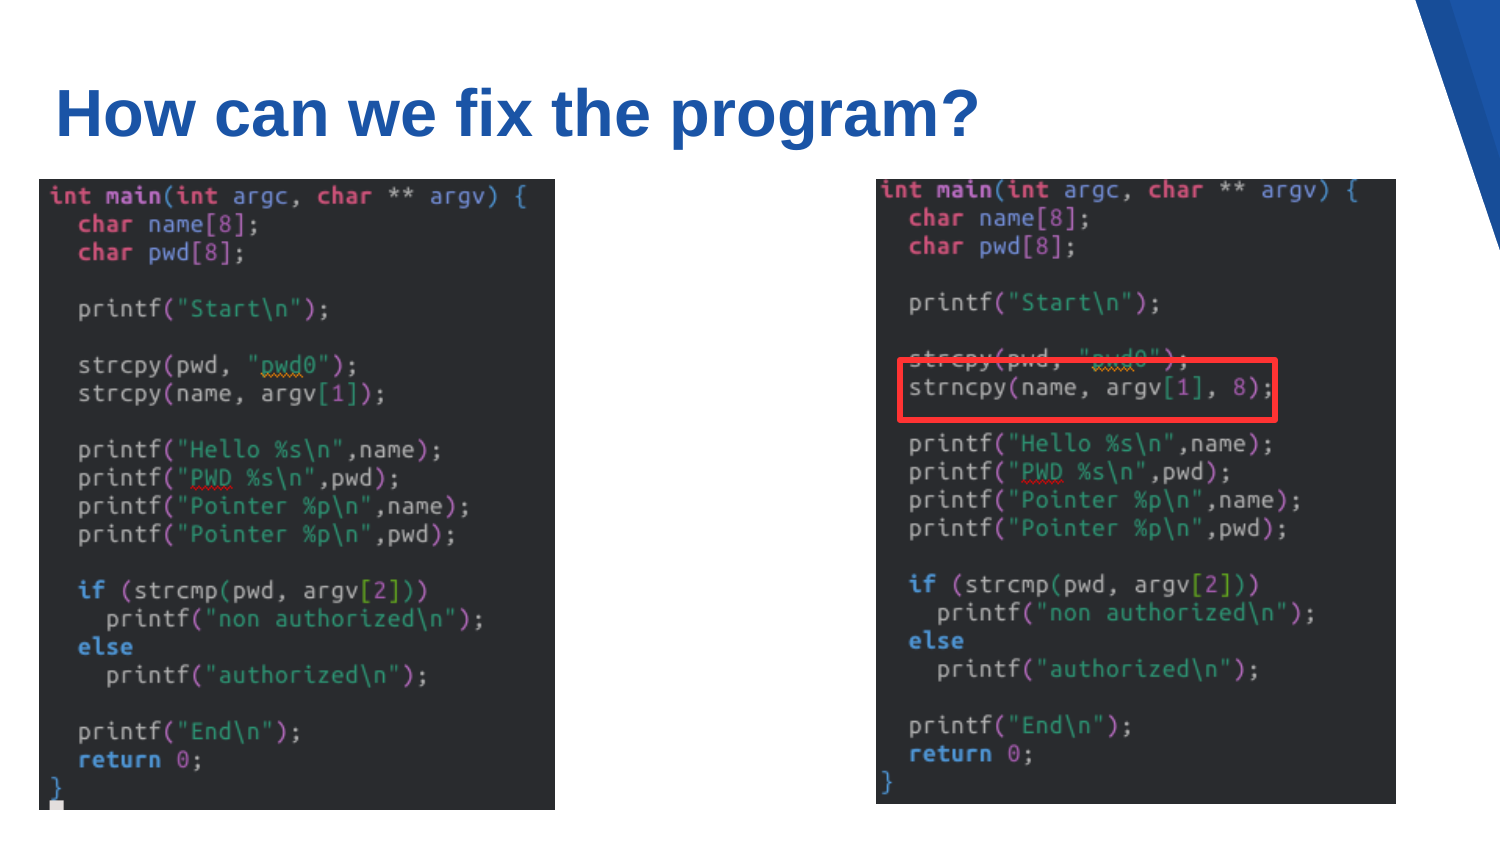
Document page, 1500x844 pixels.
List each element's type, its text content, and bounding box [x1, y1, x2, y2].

picture [876, 179, 1396, 804]
picture [39, 179, 555, 810]
title How can we fix the program? [40, 97, 1231, 166]
